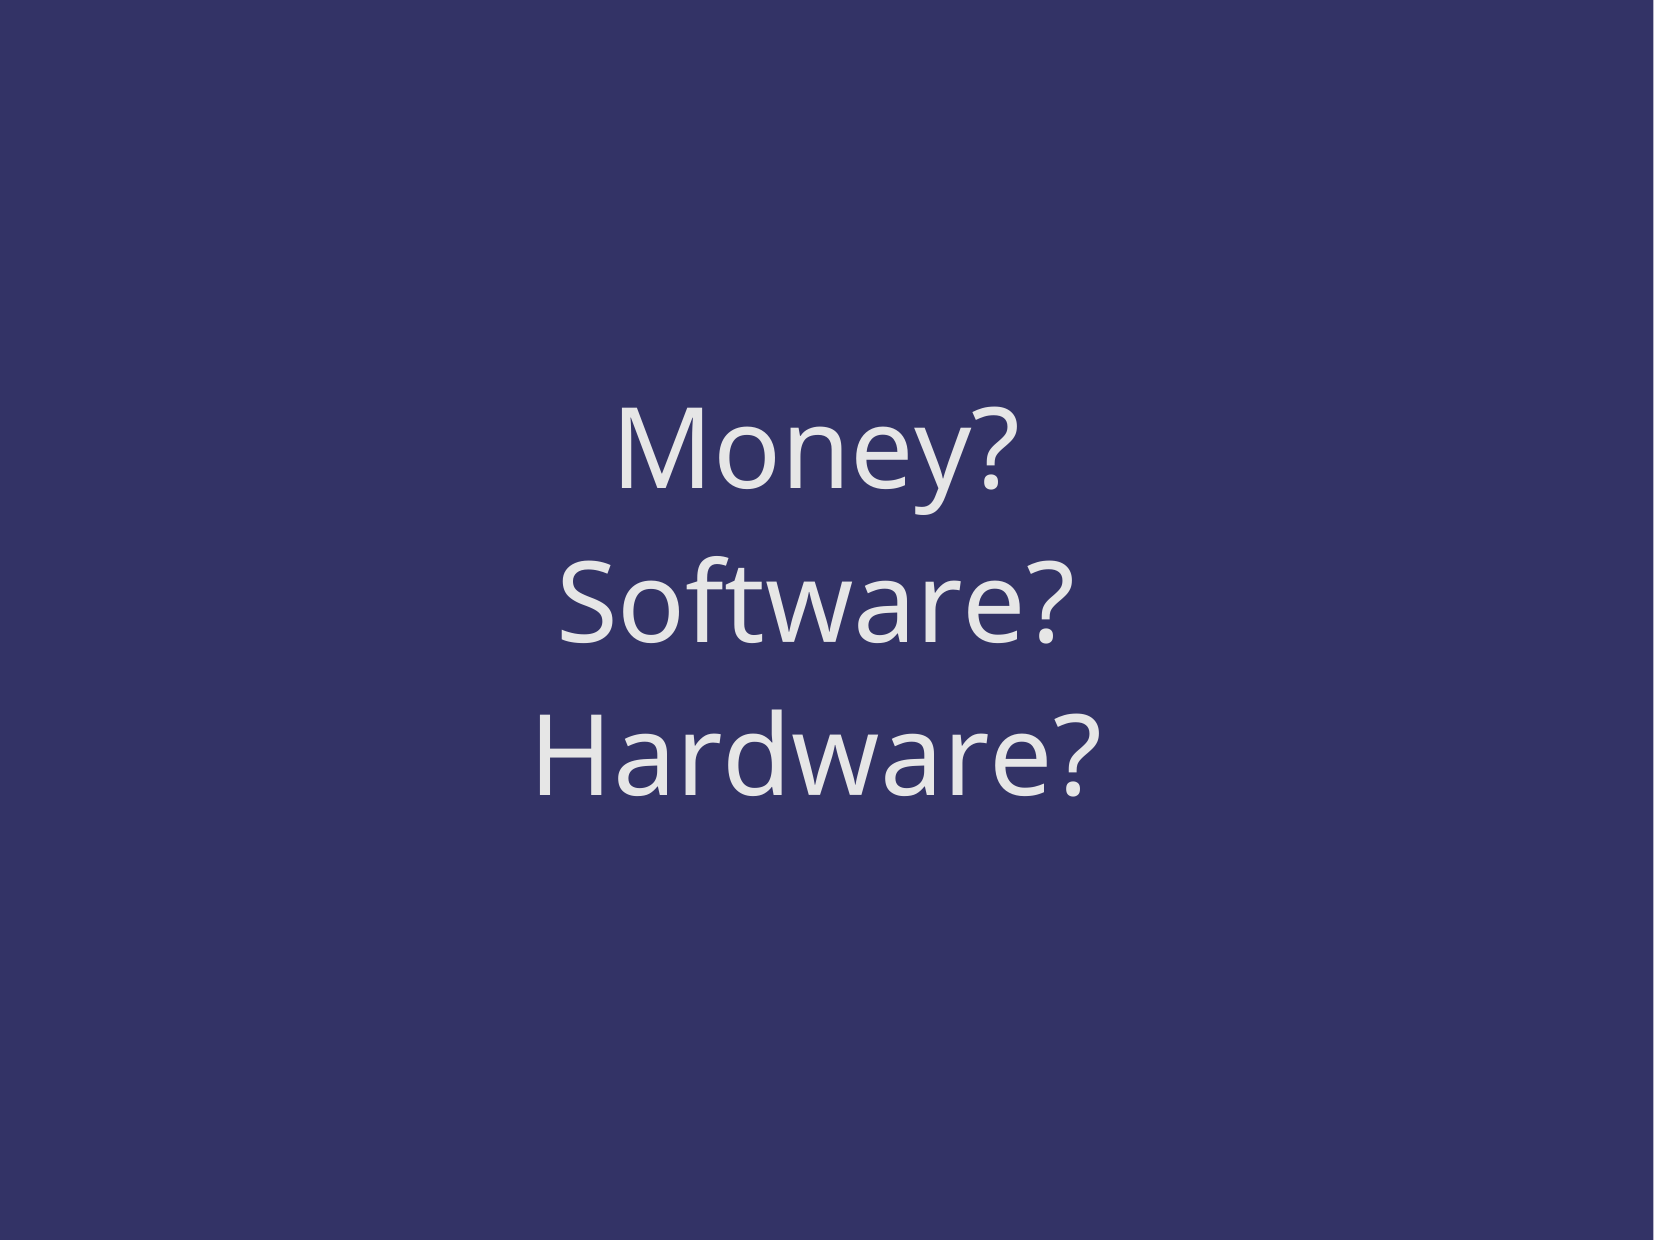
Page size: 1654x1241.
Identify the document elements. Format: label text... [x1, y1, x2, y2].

title Money? Software? Hardware? [71, 393, 1561, 805]
